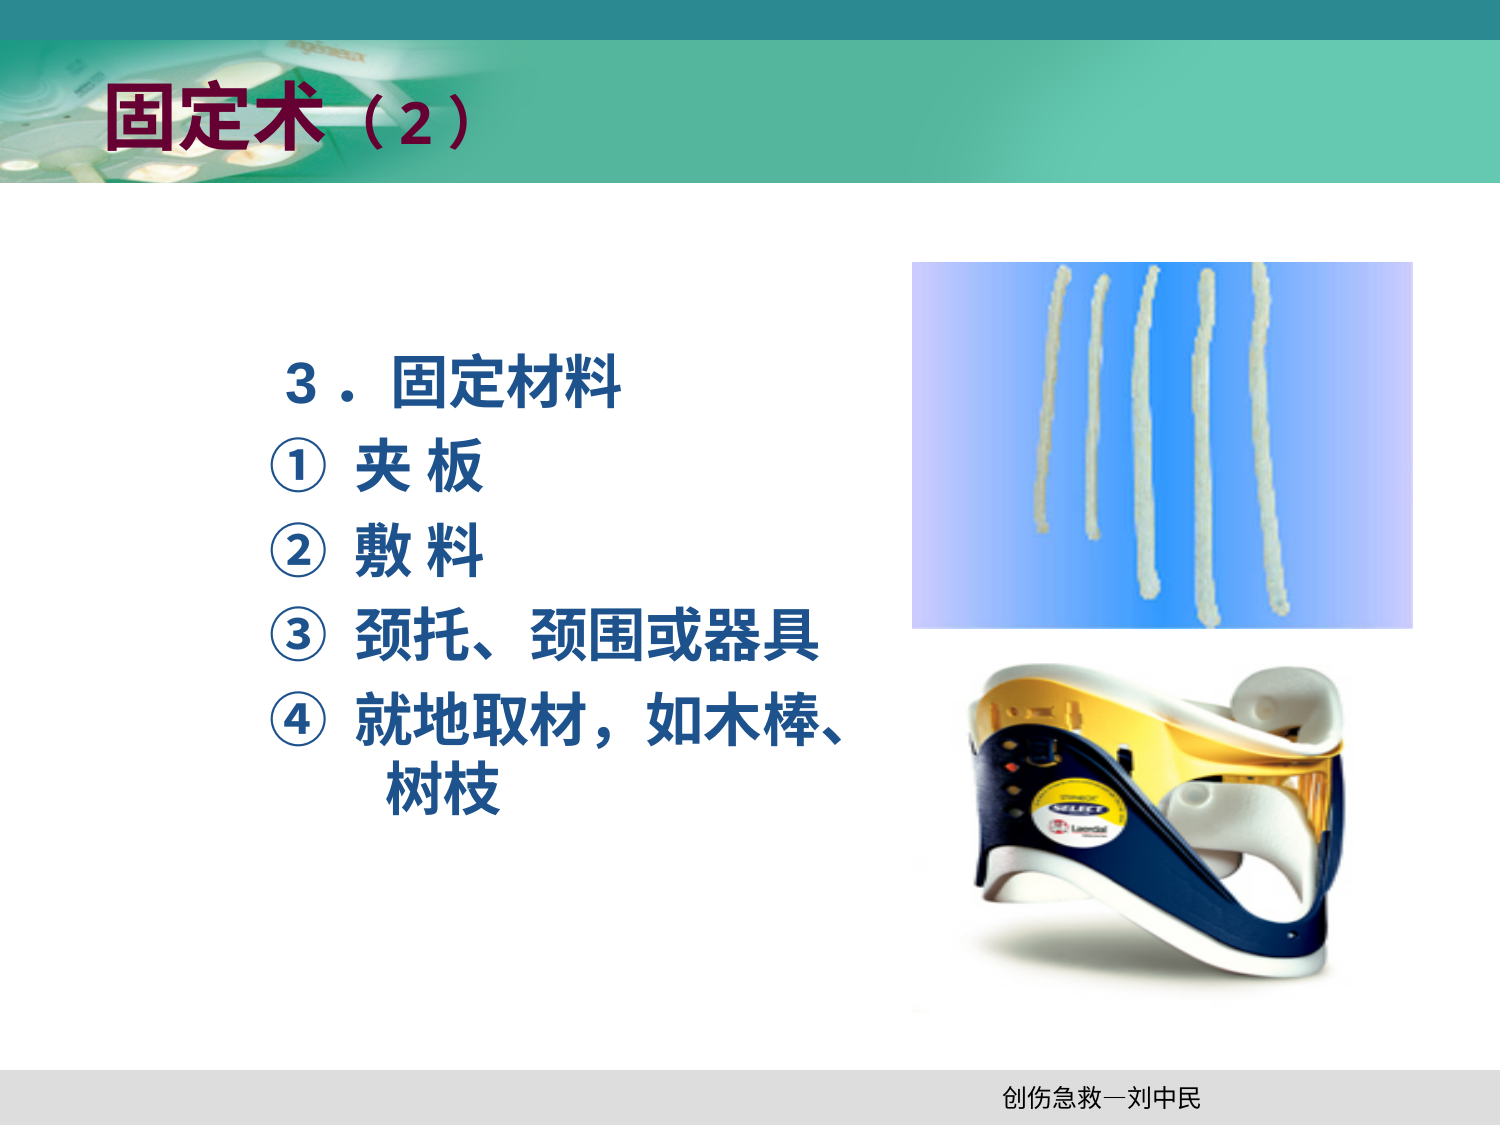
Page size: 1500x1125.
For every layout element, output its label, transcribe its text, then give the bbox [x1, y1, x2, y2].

picture [912, 662, 1361, 1013]
text_box 创伤急救—刘中民 [987, 1074, 1463, 1125]
picture [912, 262, 1413, 629]
title 固定术（2） [87, 62, 1388, 155]
list 3．固定材料 ① 夹 板 ② 敷 料 ③ 颈托、颈围或器具 ④ 就地取材，如木棒、树枝 [137, 337, 913, 988]
